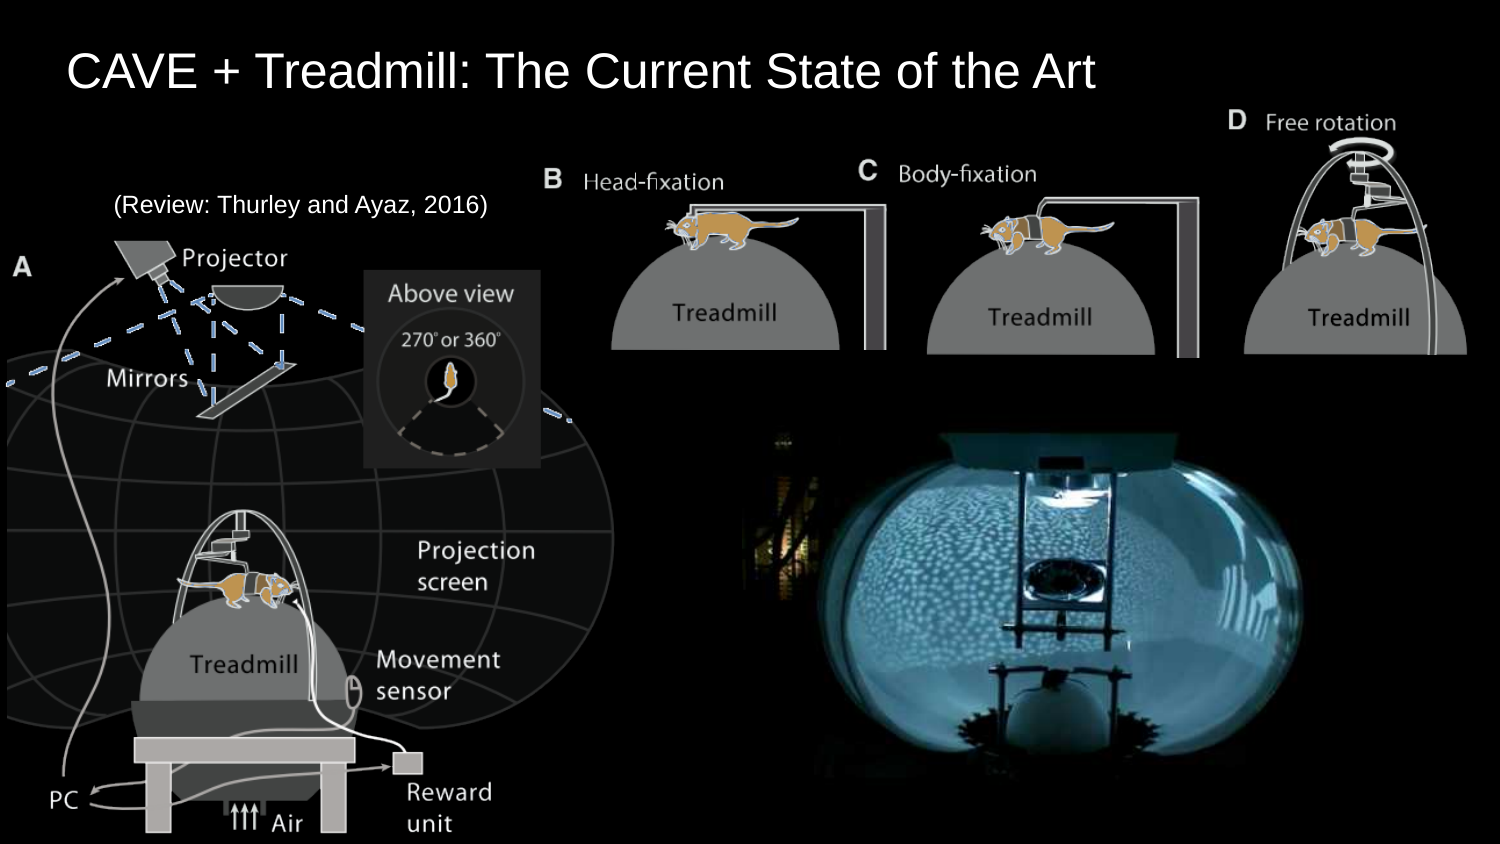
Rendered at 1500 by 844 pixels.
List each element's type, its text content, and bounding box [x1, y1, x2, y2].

picture [742, 374, 1359, 837]
picture [0, 92, 1496, 844]
text_box CAVE + Treadmill: The Current State of the Art [51, 23, 1449, 117]
text_box (Review: Thurley and Ayaz, 2016) [98, 173, 500, 221]
